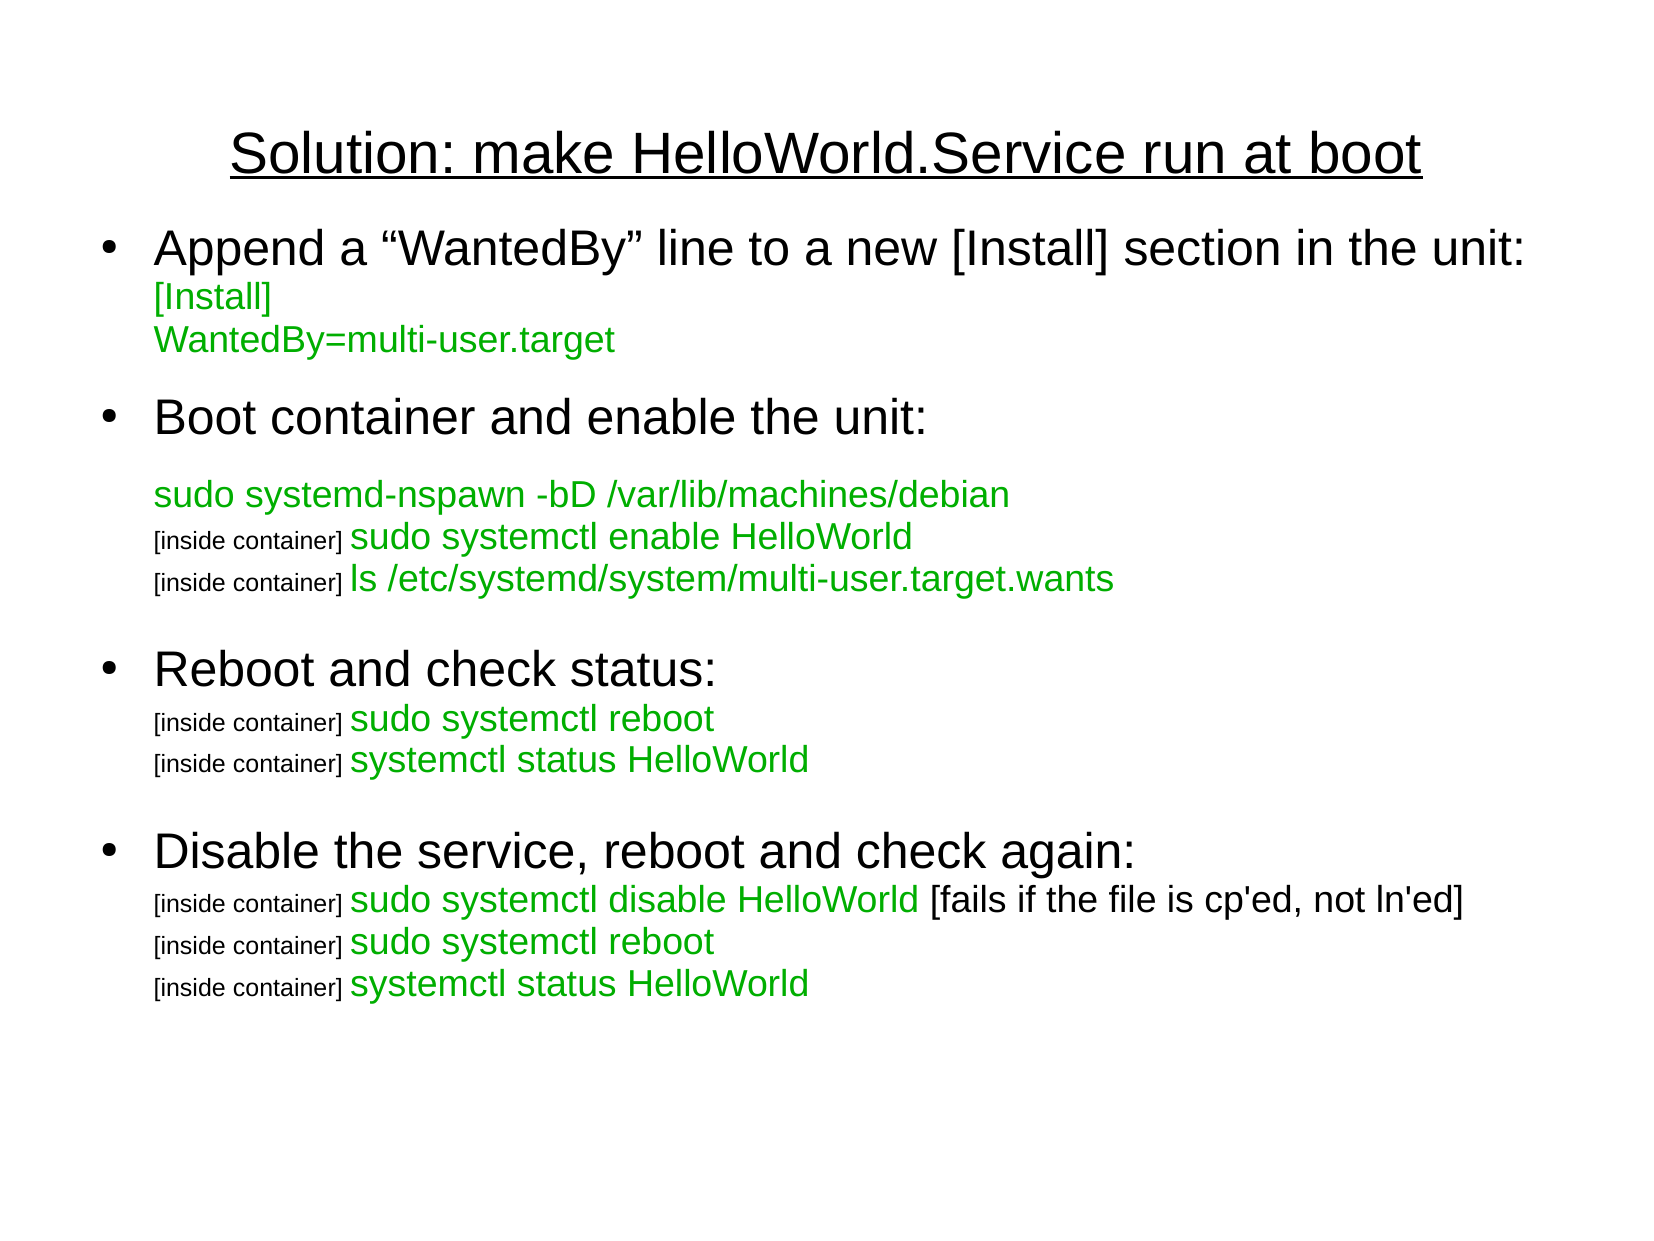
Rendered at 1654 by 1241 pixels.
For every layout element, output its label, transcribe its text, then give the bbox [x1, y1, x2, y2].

title Solution: make HelloWorld.Service run at boot [82, 49, 1571, 220]
list Append a “WantedBy” line to a new [Install] section in the unit: [Install] WantedBy=multi-user.target Boot container and enable the unit: sudo systemd-nspawn -bD /var/lib/machines/debian [inside container] sudo systemctl enable HelloWorld [inside container] ls /etc/systemd/system/multi-user.target.wants Reboot and check status: [inside container] sudo systemctl reboot [inside container] systemctl status HelloWorld Disable the service, reboot and check again: [inside container] sudo systemctl disable HelloWorld [fails if the file is cp'ed, not ln'ed] [inside container] sudo systemctl reboot [inside container] systemctl status HelloWorld [82, 220, 1606, 1071]
